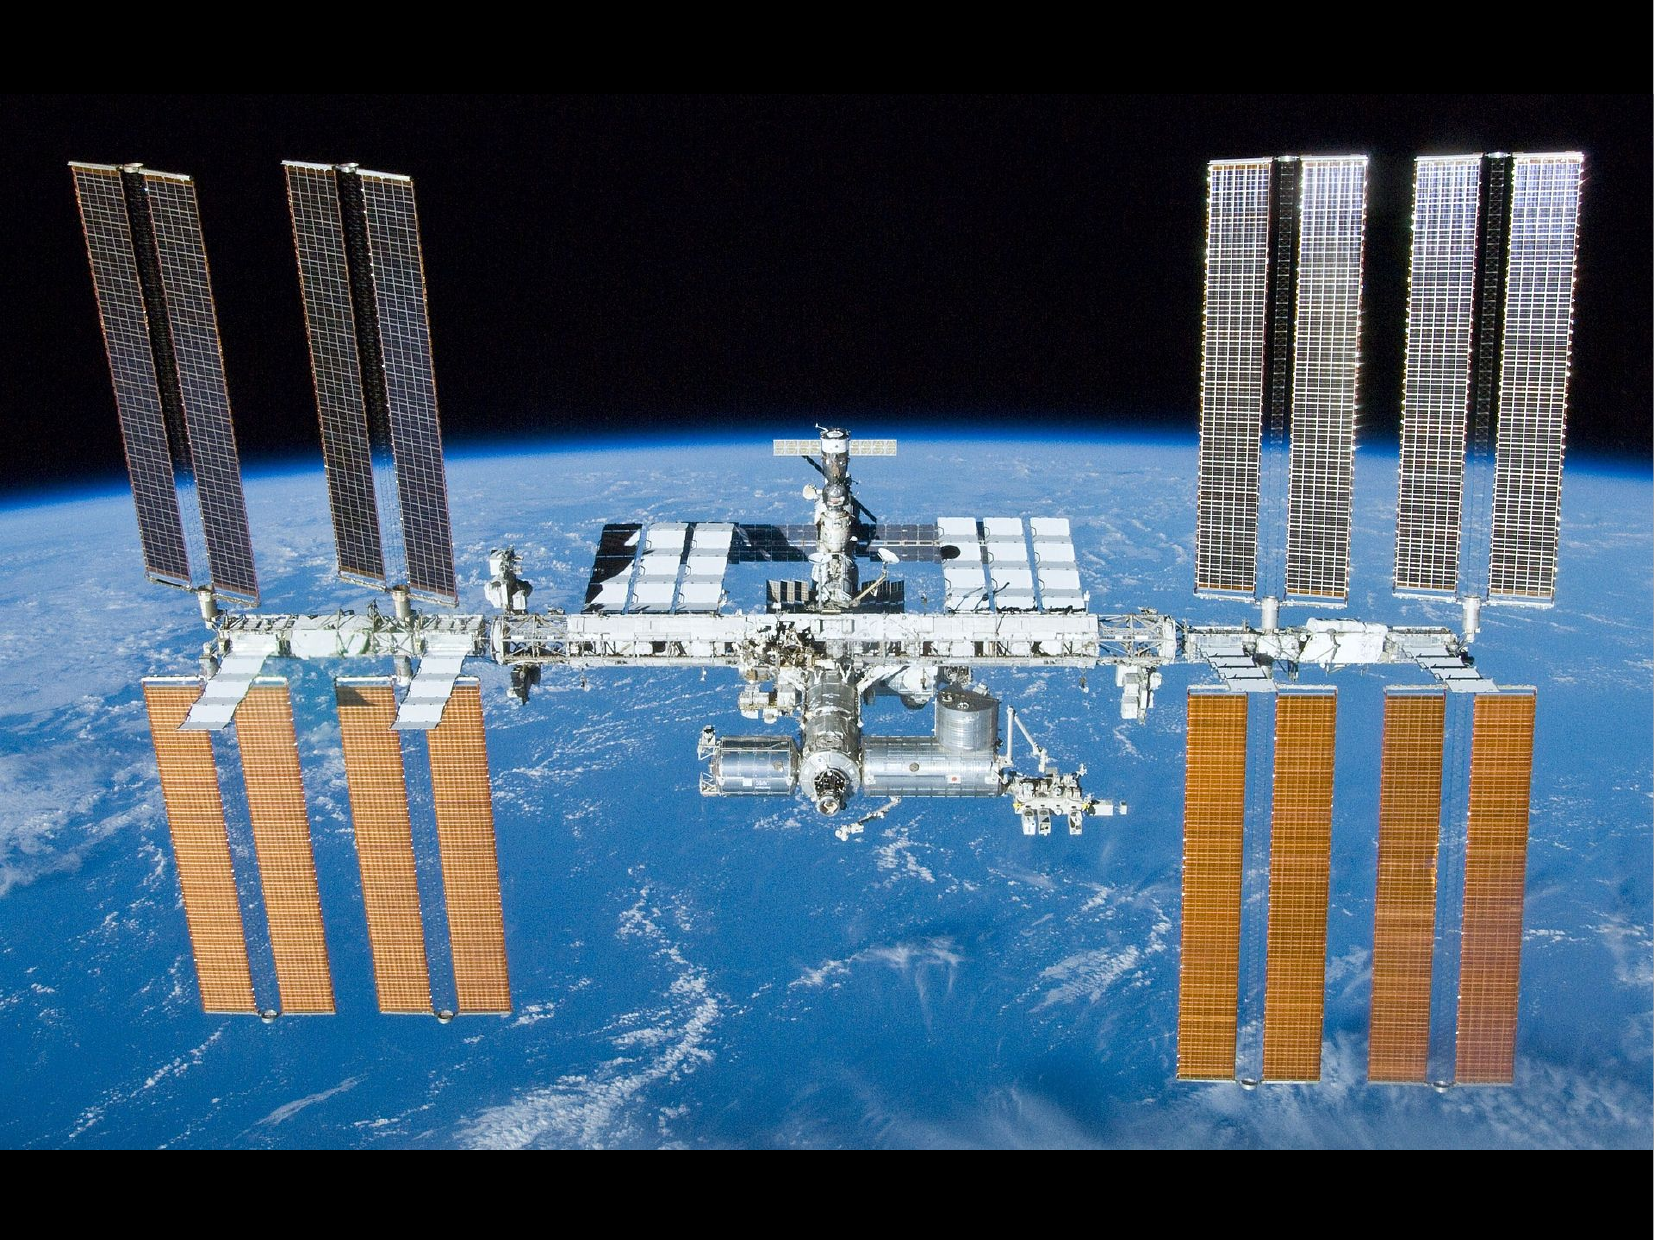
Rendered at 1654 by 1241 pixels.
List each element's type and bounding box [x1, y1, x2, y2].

picture [0, 94, 1654, 1150]
